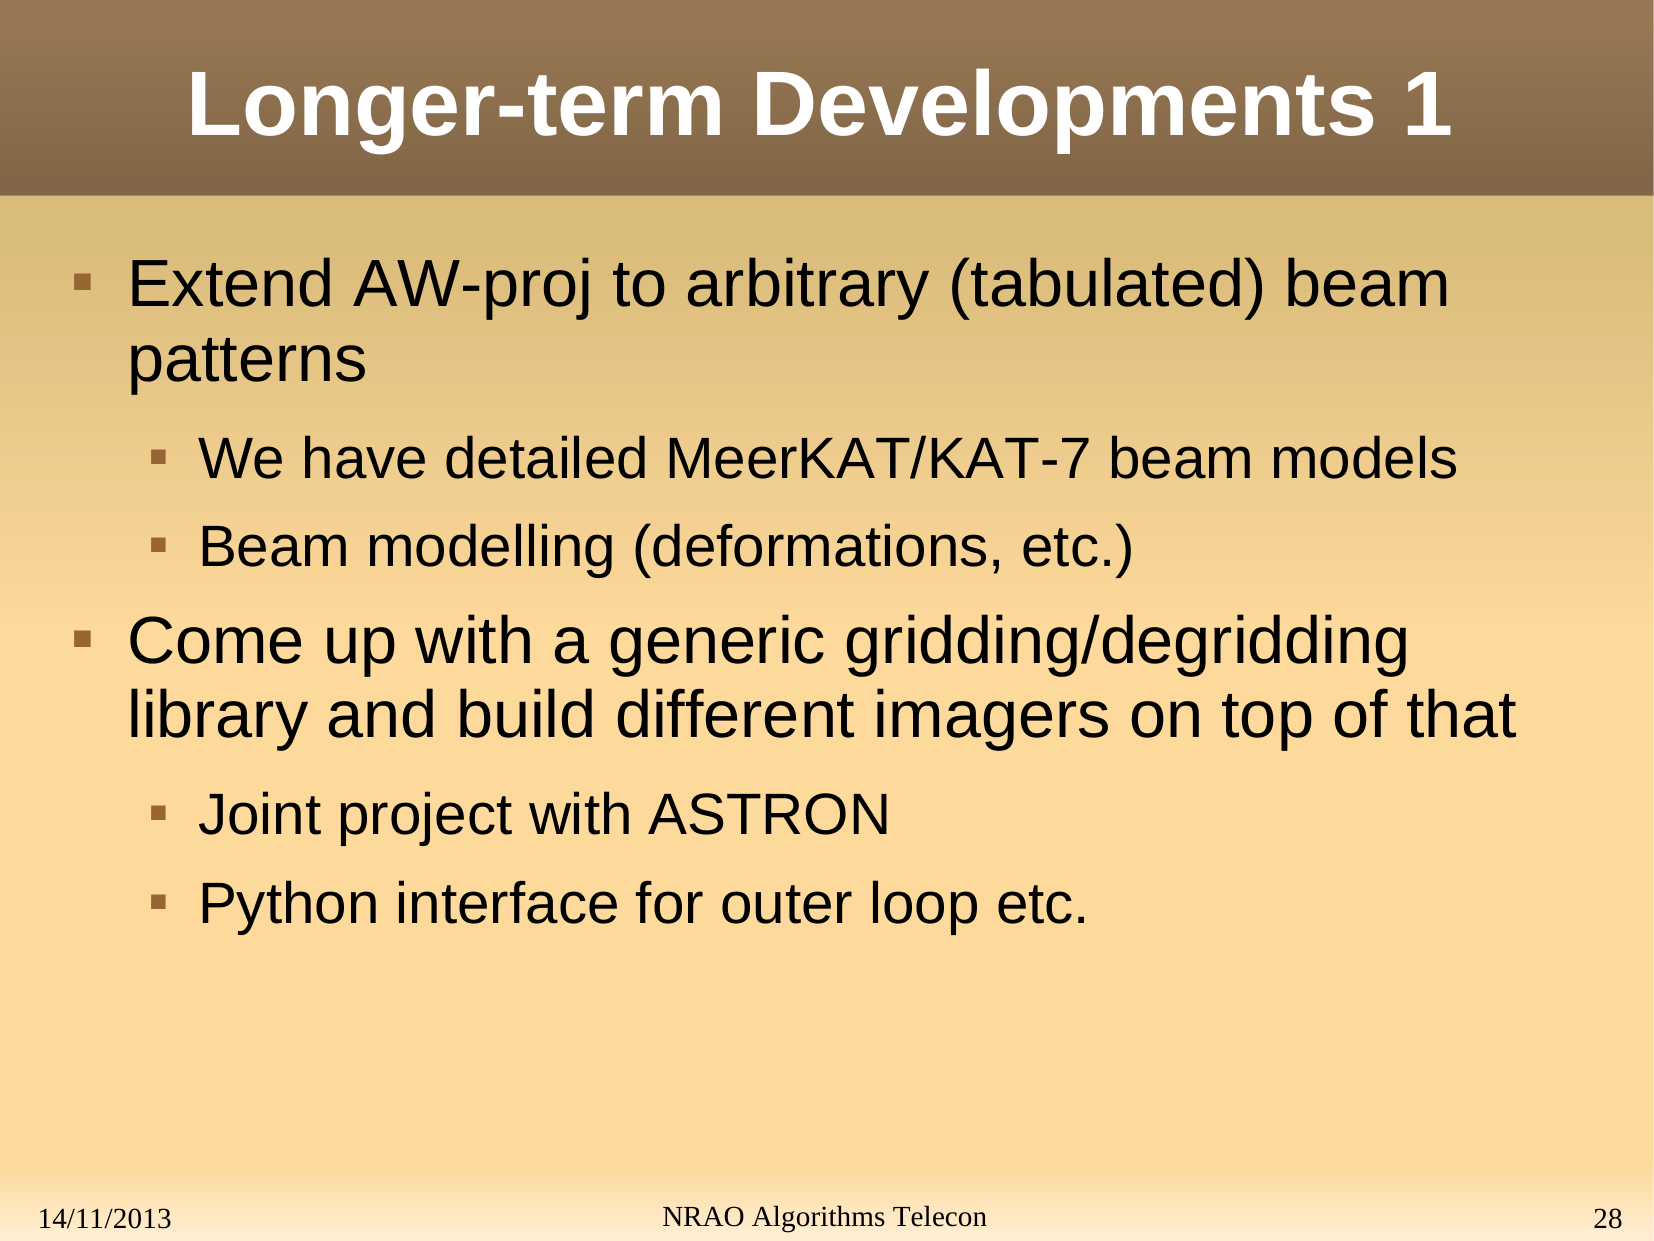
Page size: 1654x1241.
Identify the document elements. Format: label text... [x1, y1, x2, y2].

list Extend AW-proj to arbitrary (tabulated) beam patterns We have detailed MeerKAT/KAT-7 beam models Beam modelling (deformations, etc.) Come up with a generic gridding/degridding library and build different imagers on top of that Joint project with ASTRON Python interface for outer loop etc. [56, 246, 1545, 1065]
title Longer-term Developments 1 [76, 0, 1565, 208]
picture [0, 0, 1654, 1241]
